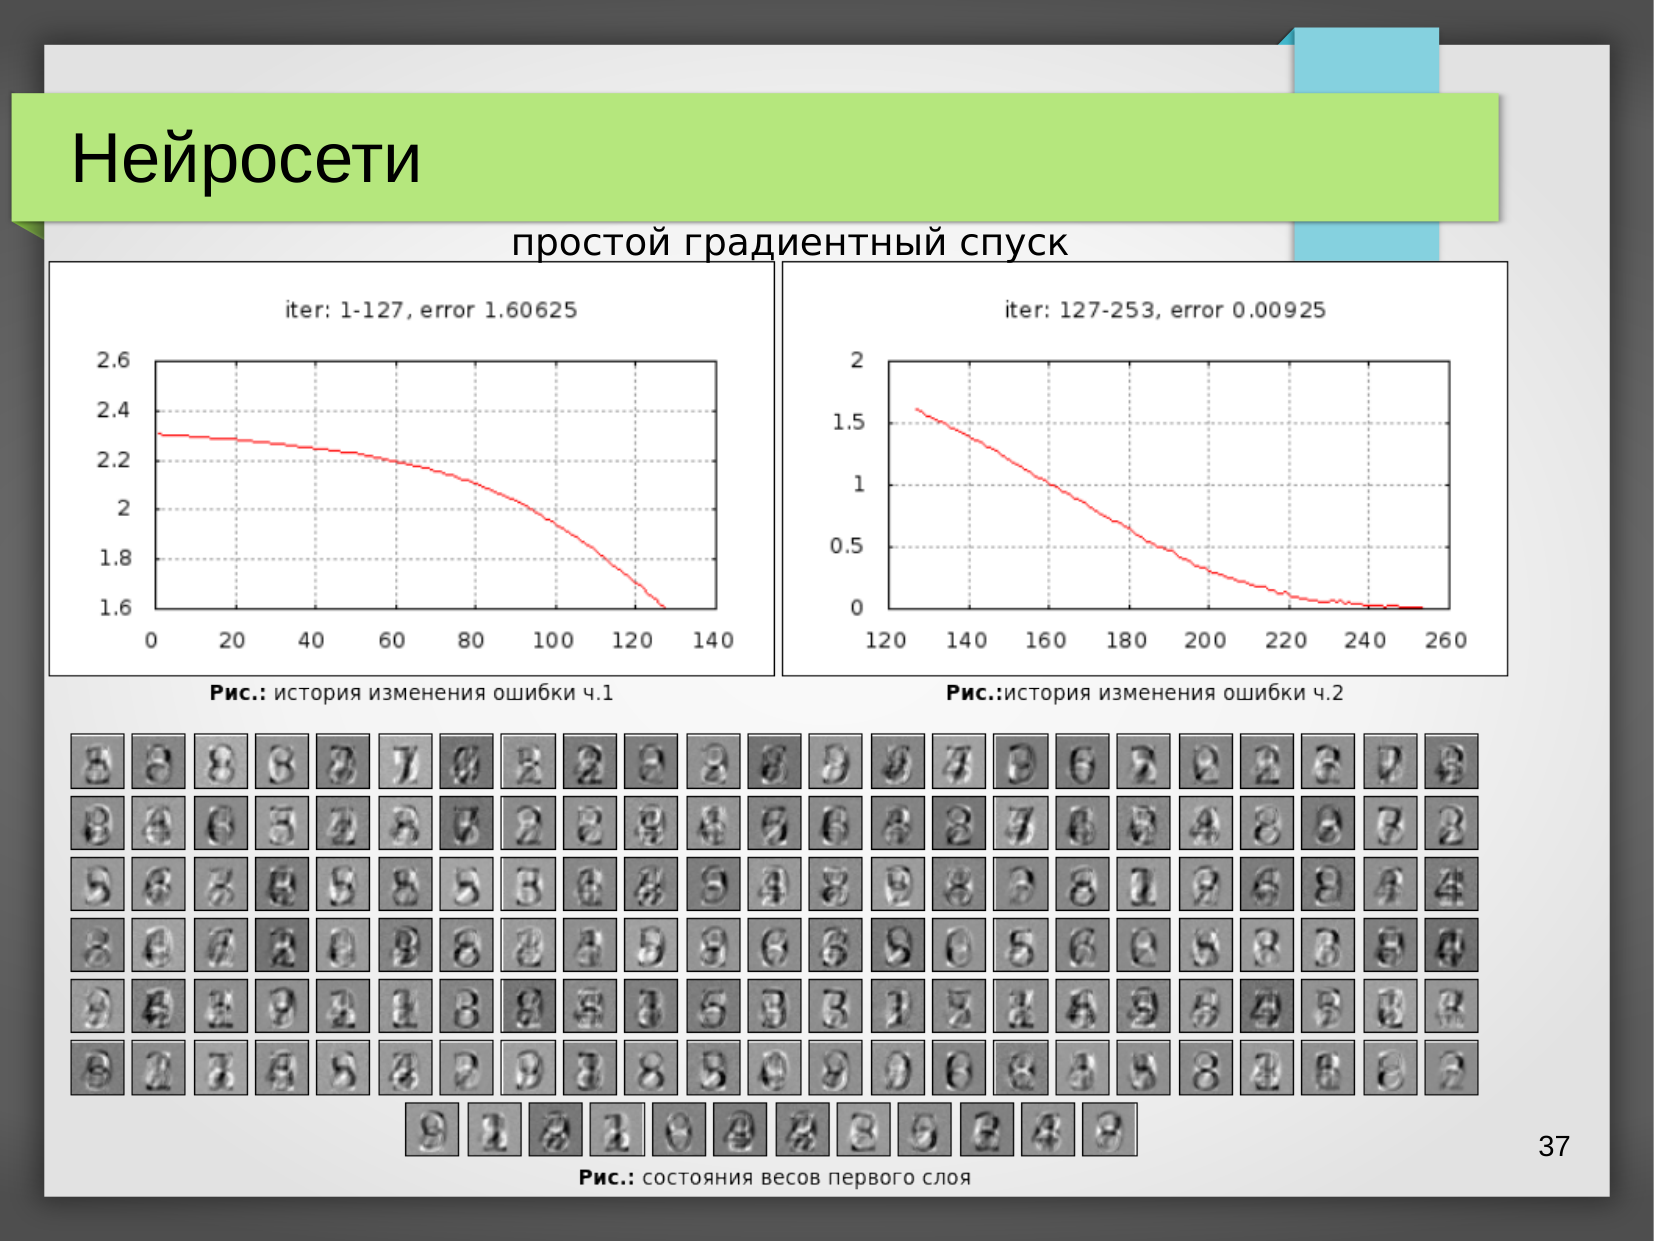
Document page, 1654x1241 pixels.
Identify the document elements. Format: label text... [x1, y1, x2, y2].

title Нейросети [70, 118, 1205, 199]
picture [0, 0, 1654, 1241]
text_box простой градиентный спуск [496, 213, 1255, 272]
